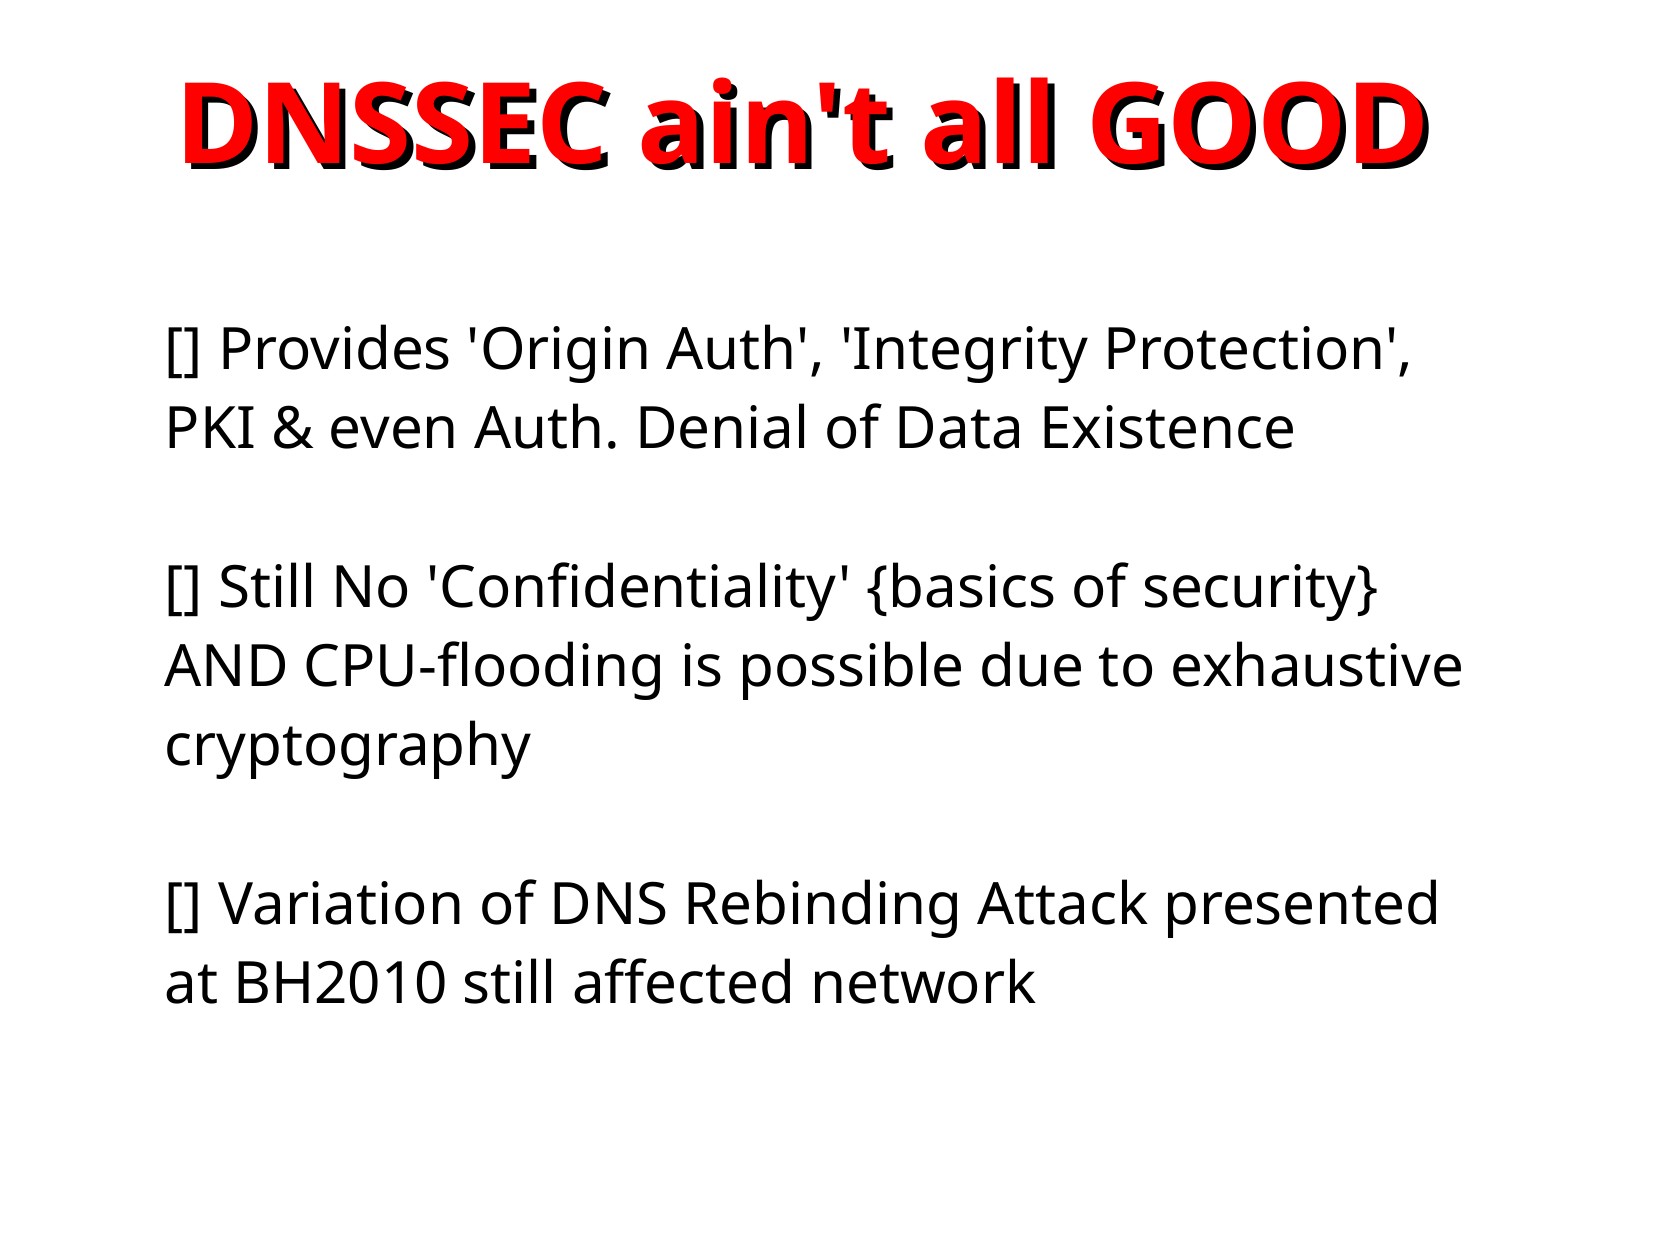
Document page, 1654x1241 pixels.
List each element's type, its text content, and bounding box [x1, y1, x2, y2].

text_box [] Provides 'Origin Auth', 'Integrity Protection', PKI & even Auth. Denial of Data Existence [] Still No 'Confidentiality' {basics of security} AND CPU-flooding is possible due to exhaustive cryptography [] Variation of DNS Rebinding Attack presented at BH2010 still affected network [150, 300, 1501, 1078]
text_box DNSSEC ain't all GOOD [160, 35, 1463, 200]
